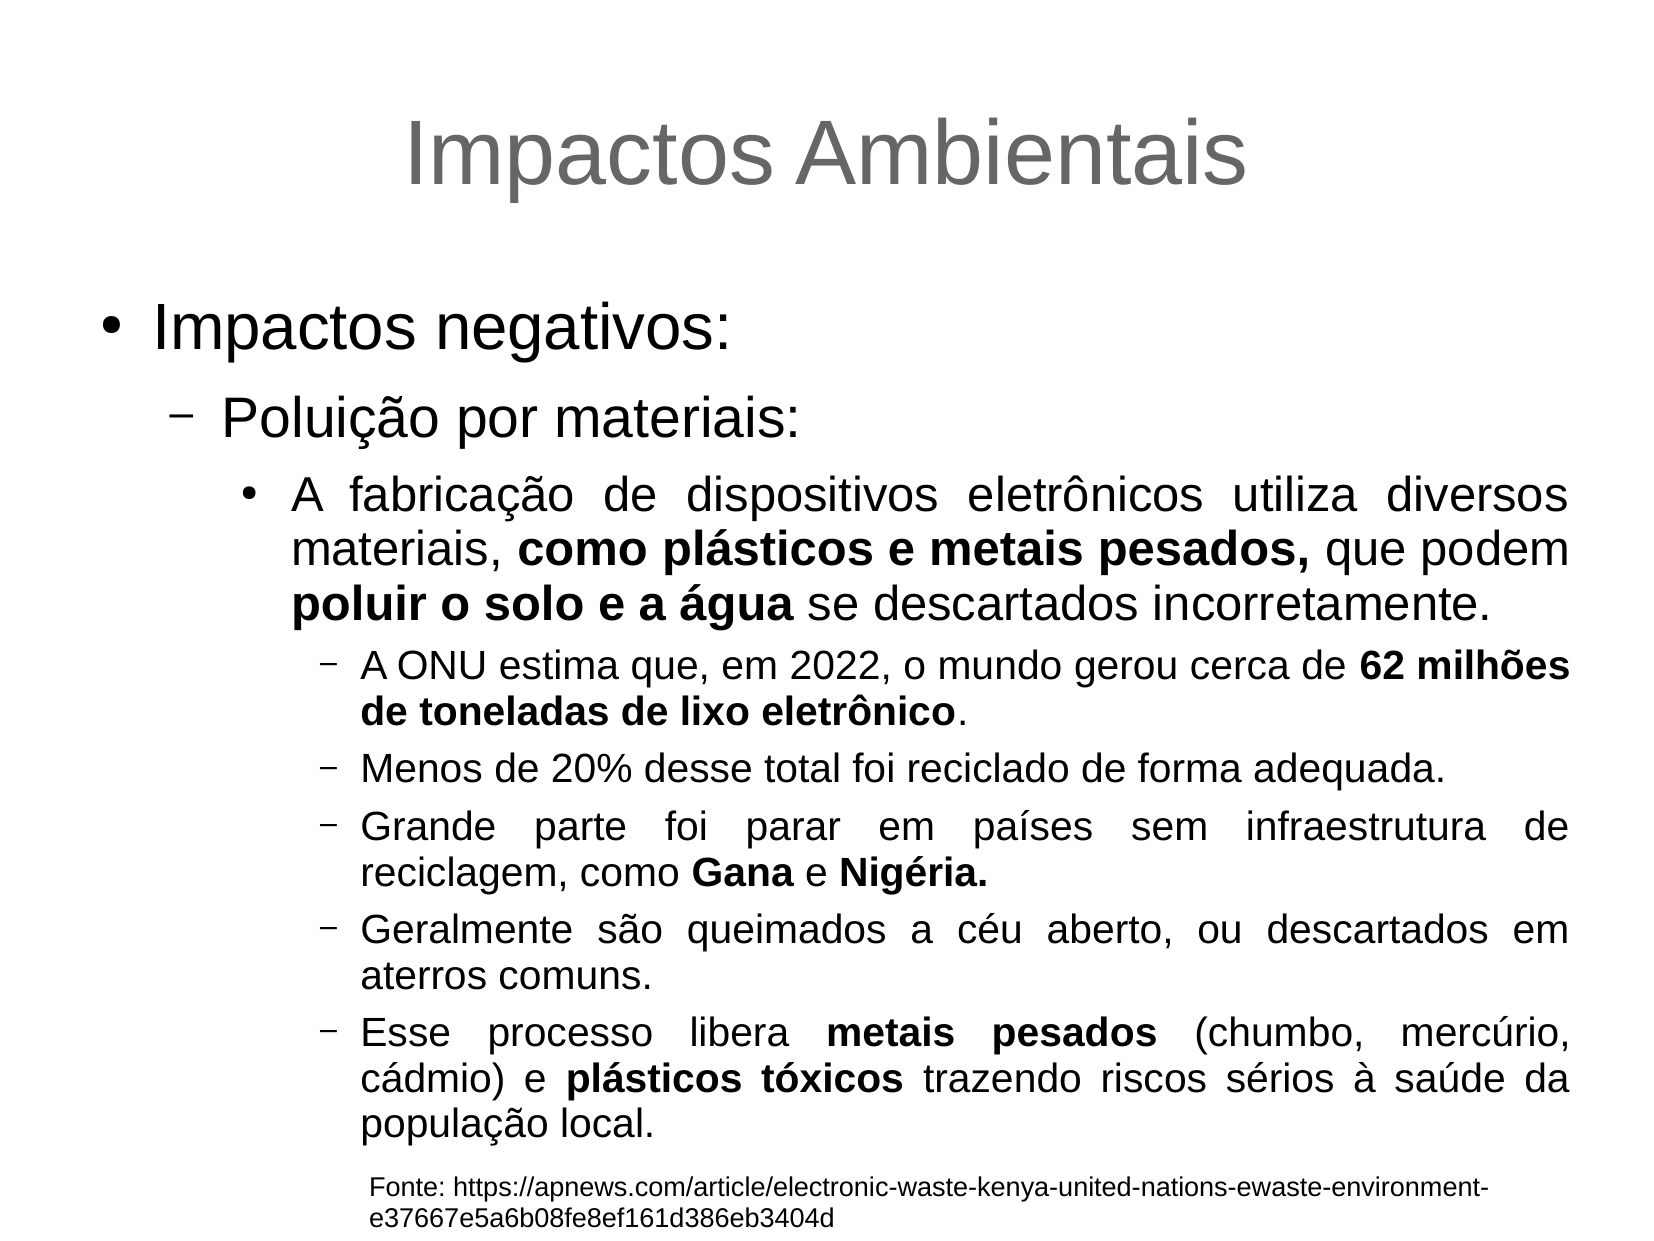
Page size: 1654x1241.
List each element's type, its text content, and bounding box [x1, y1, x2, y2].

title Impactos Ambientais [82, 49, 1571, 257]
list Impactos negativos: Poluição por materiais: A fabricação de dispositivos eletrônicos utiliza diversos materiais, como plásticos e metais pesados, que podem poluir o solo e a água se descartados incorretamente. A ONU estima que, em 2022, o mundo gerou cerca de 62 milhões de toneladas de lixo eletrônico. Menos de 20% desse total foi reciclado de forma adequada. Grande parte foi parar em países sem infraestrutura de reciclagem, como Gana e Nigéria. Geralmente são queimados a céu aberto, ou descartados em aterros comuns. Esse processo libera metais pesados (chumbo, mercúrio, cádmio) e plásticos tóxicos trazendo riscos sérios à saúde da população local. [82, 290, 1571, 1158]
text_box Fonte: https://apnews.com/article/electronic-waste-kenya-united-nations-ewaste-environment-e37667e5a6b08fe8ef161d386eb3404d [354, 1164, 1654, 1241]
